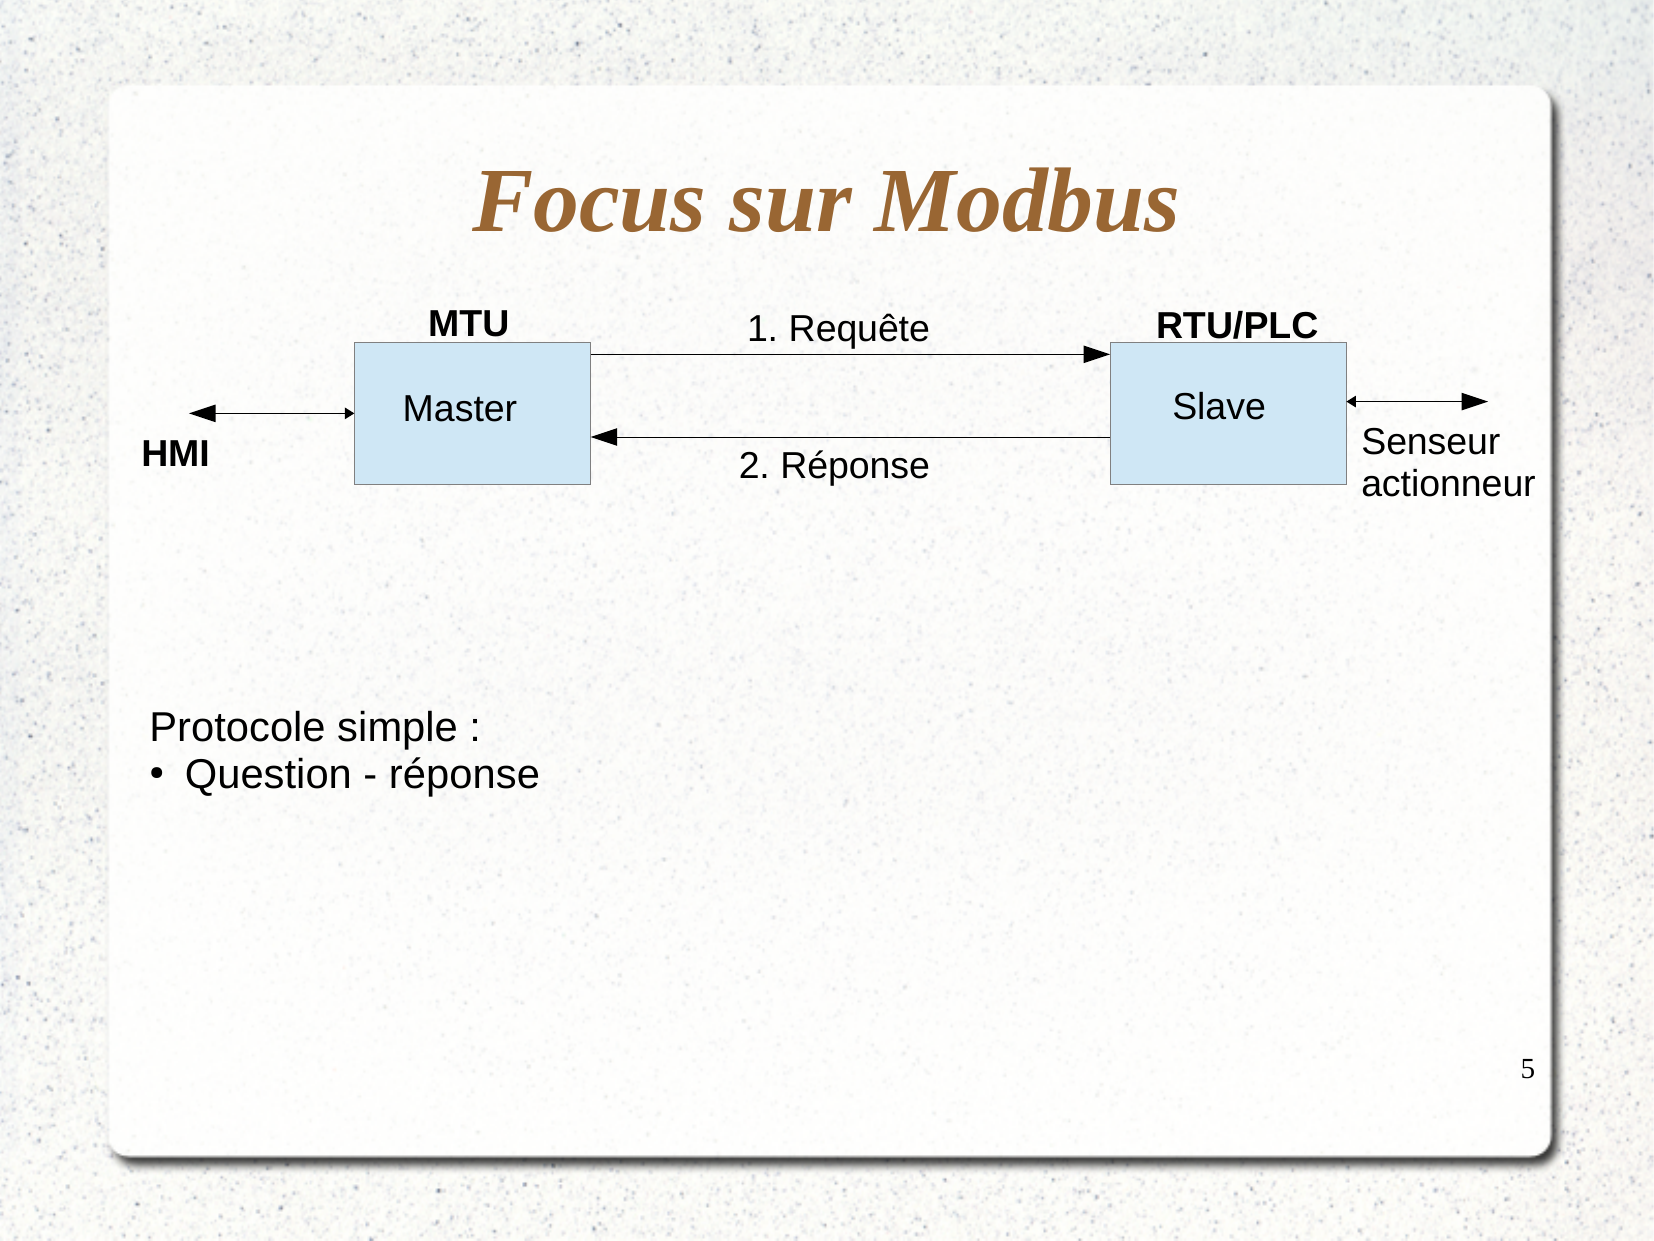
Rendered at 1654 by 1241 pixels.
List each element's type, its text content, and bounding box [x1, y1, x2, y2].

text_box HMI [126, 425, 225, 483]
text_box [1110, 342, 1347, 485]
text_box MTU [413, 295, 525, 353]
text_box 1. Requête [732, 299, 945, 357]
text_box 2. Réponse [723, 437, 945, 494]
text_box Slave [1157, 377, 1288, 438]
text_box [354, 342, 591, 485]
picture [0, 0, 1654, 1241]
title Focus sur Modbus [118, 96, 1536, 304]
text_box Master [387, 380, 532, 438]
text_box RTU/PLC [1141, 297, 1334, 355]
text_box Senseur actionneur [1346, 413, 1551, 591]
text_box Protocole simple : Question - réponse [134, 696, 556, 875]
